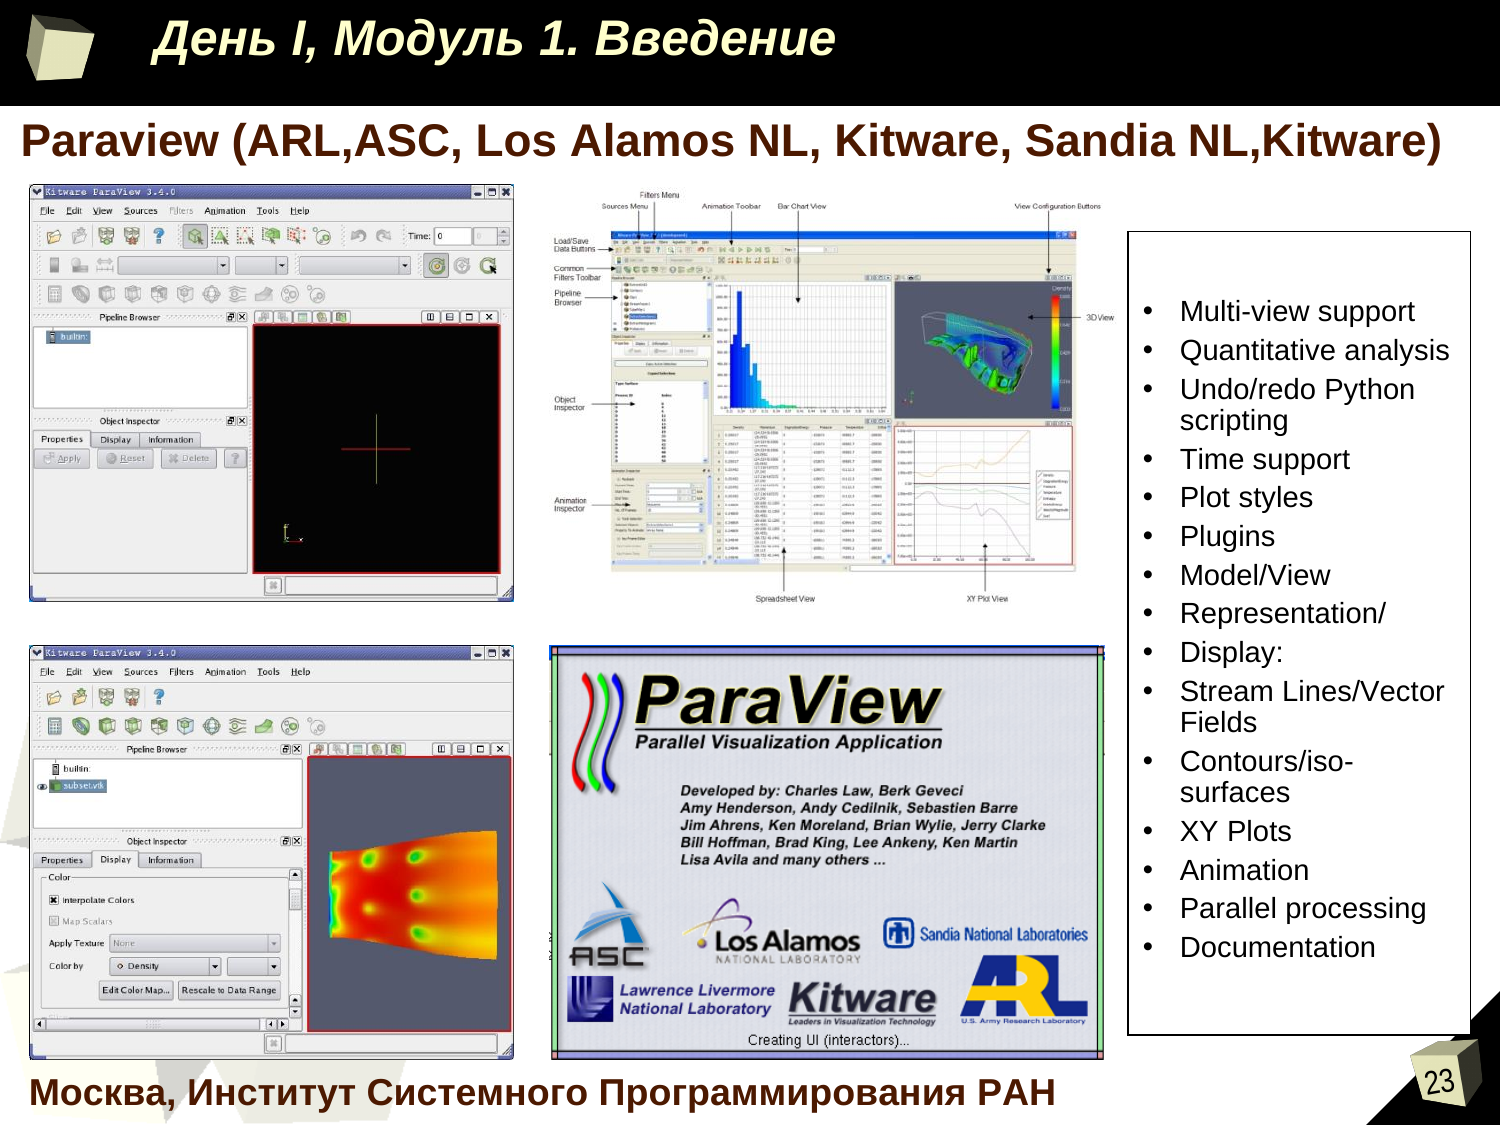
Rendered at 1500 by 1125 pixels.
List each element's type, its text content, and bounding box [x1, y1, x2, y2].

picture [549, 187, 1117, 605]
text_box Multi-view support Quantitative analysis Undo/redo Python scripting Time support Plot styles Plugins Model/View Representation/ Display: Stream Lines/Vector Fields Contours/iso-surfaces XY Plots Animation Parallel processing Documentation [1128, 231, 1471, 1035]
picture [423, 1088, 433, 1102]
text_box Paraview (ARL,ASC, Los Alamos NL, Kitware, Sandia NL,Kitware) [5, 103, 1500, 184]
picture [549, 645, 1105, 1060]
picture [0, 645, 514, 1125]
picture [29, 184, 514, 602]
